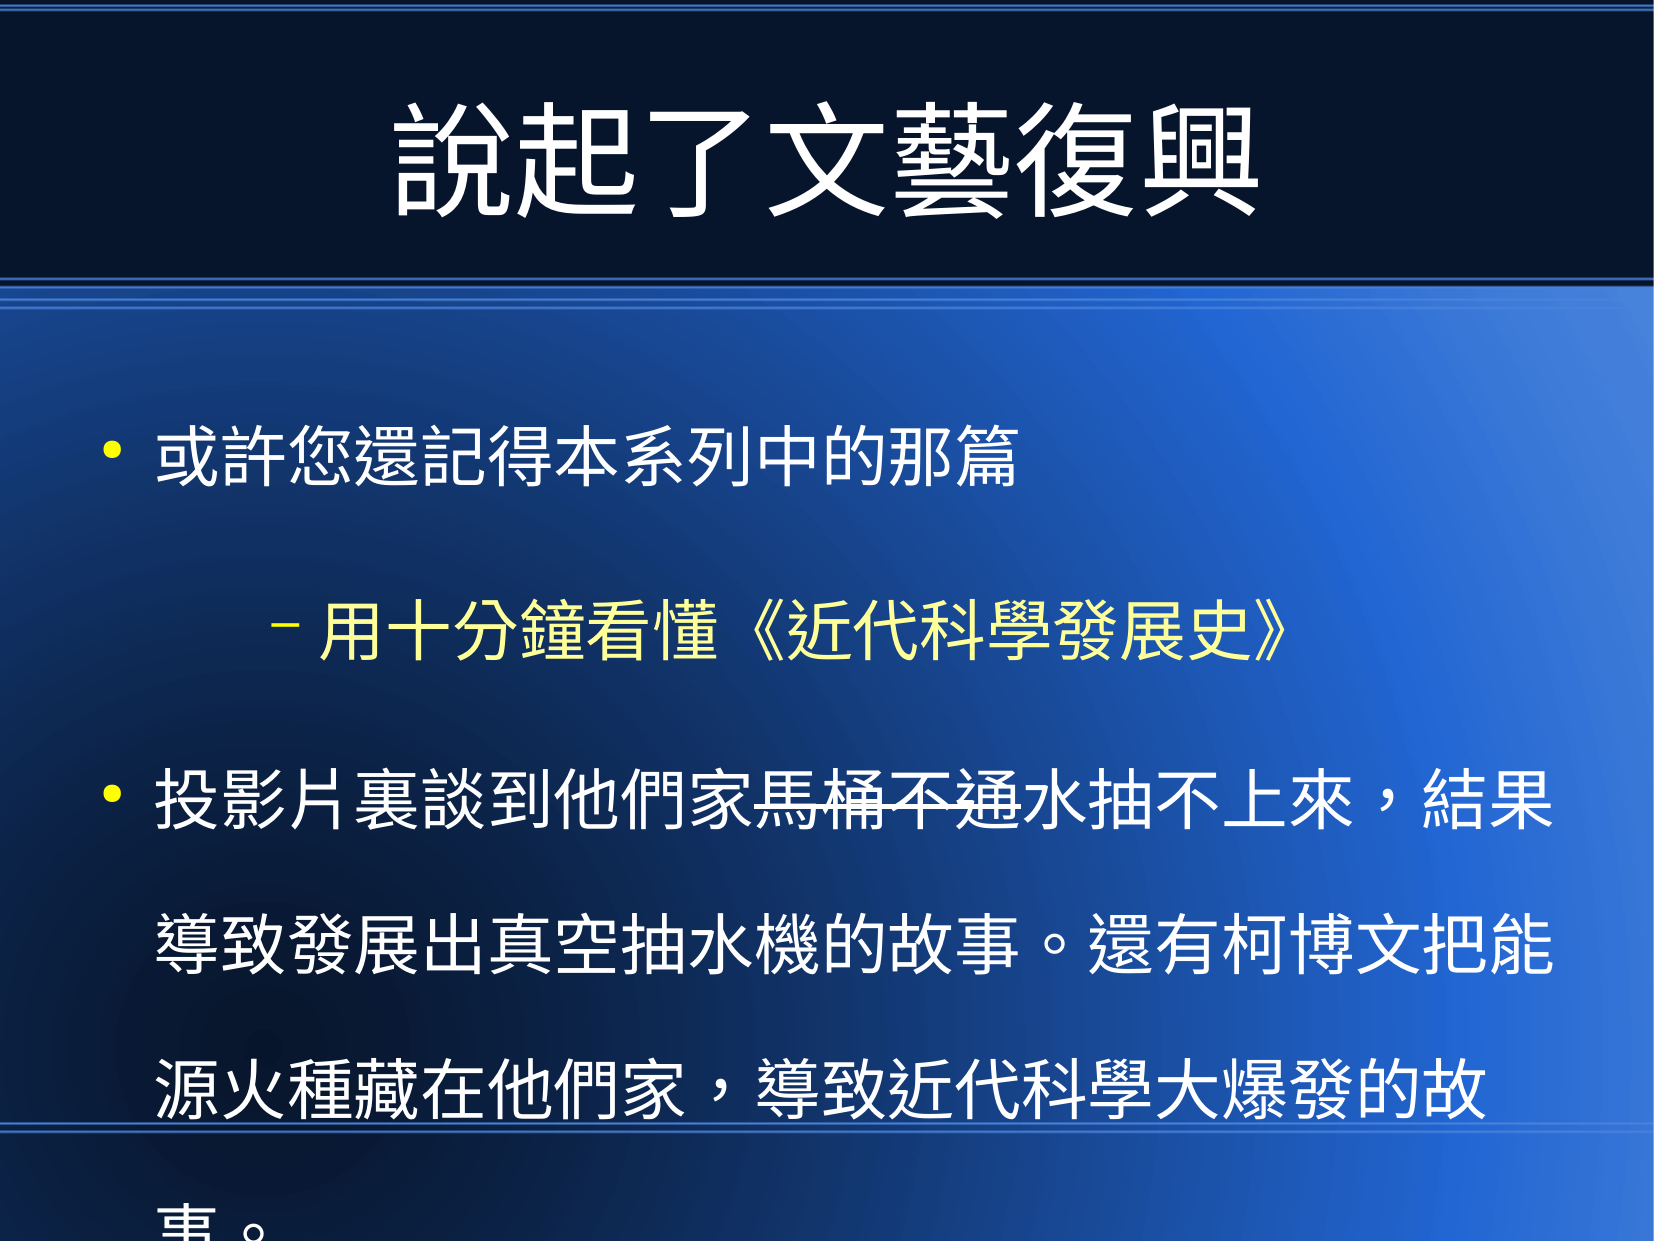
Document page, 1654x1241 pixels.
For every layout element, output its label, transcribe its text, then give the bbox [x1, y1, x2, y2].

list 或許您還記得本系列中的那篇 用十分鐘看懂《近代科學發展史》 投影片裏談到他們家馬桶不通水抽不上來，結果導致發展出真空抽水機的故事。還有柯博文把能源火種藏在他們家，導致近代科學大爆發的故事。 [82, 355, 1571, 1241]
picture [0, 0, 1654, 1241]
title 說起了文藝復興 [82, 49, 1571, 257]
